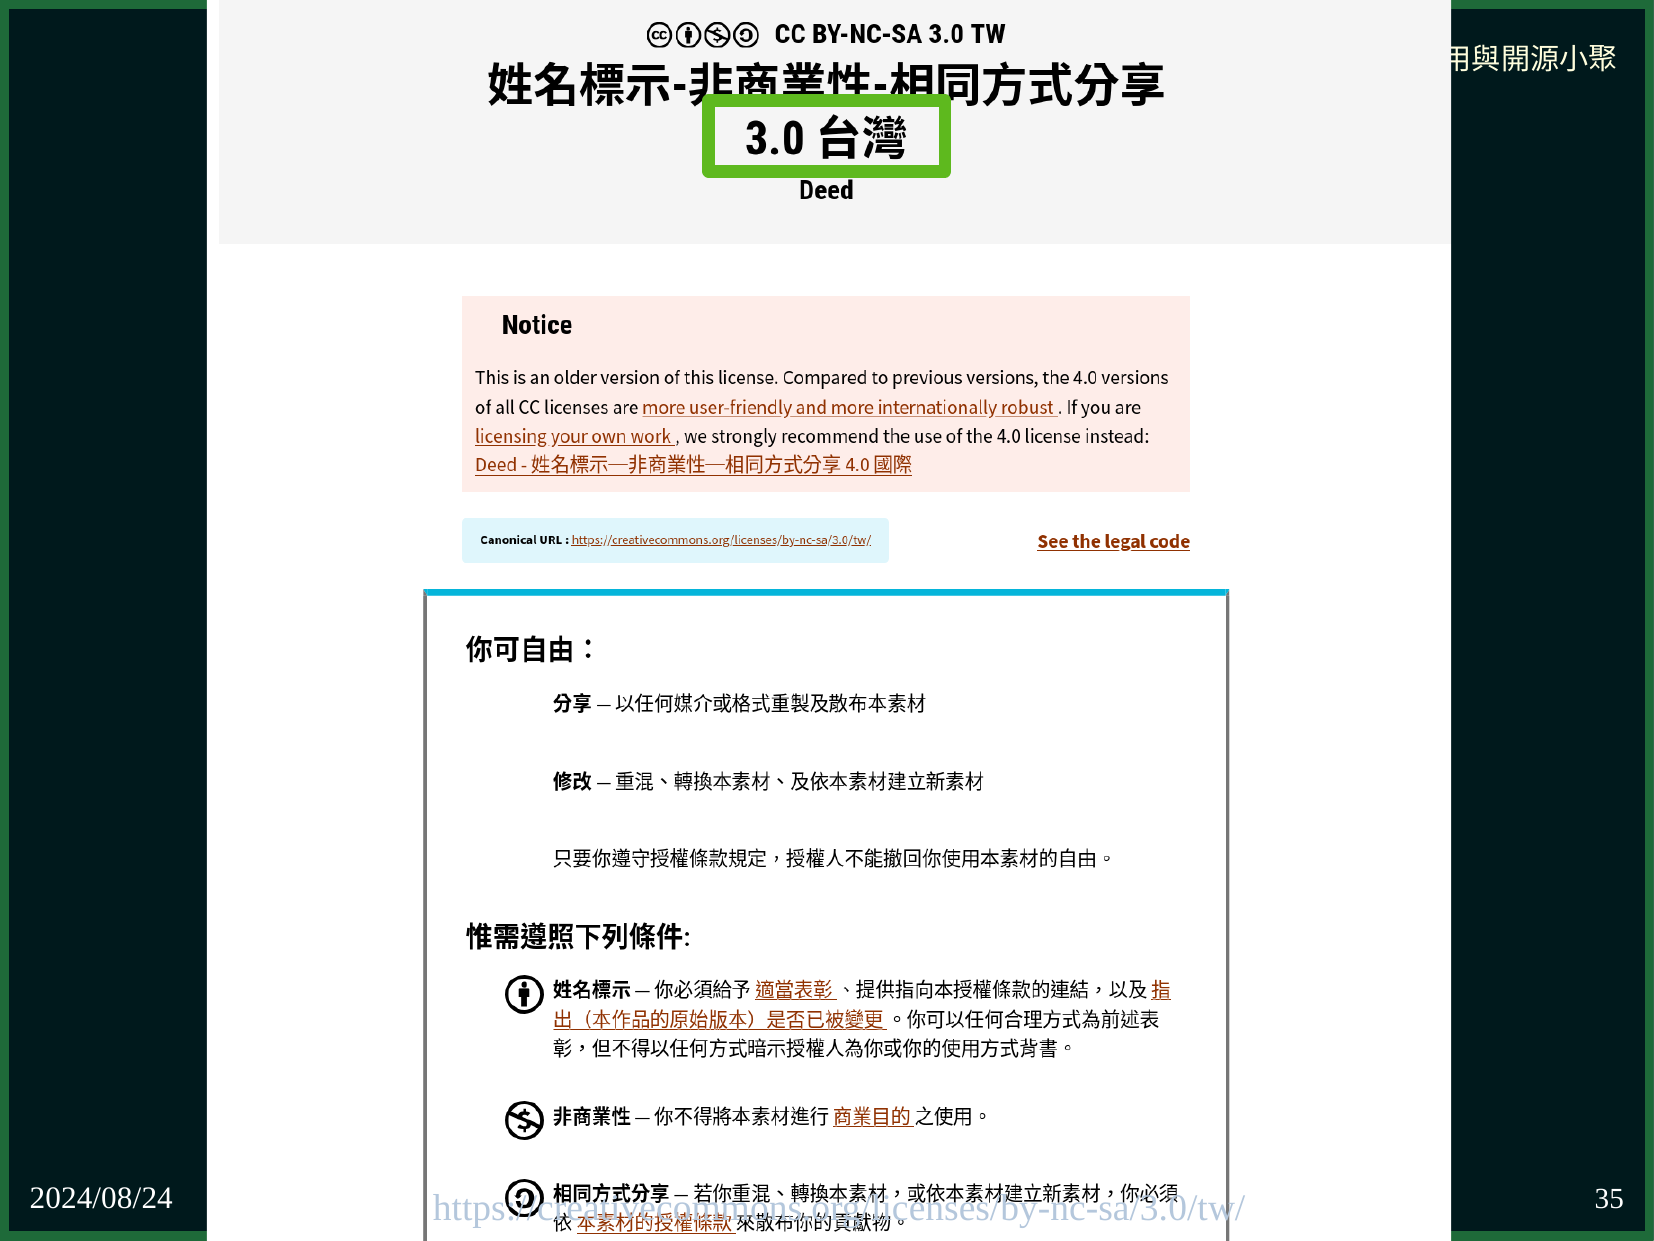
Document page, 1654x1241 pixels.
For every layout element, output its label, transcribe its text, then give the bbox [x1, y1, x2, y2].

picture [206, 0, 1452, 1125]
text_box https://creativecommons.org/licenses/by-nc-sa/3.0/tw/ [76, 1166, 1613, 1241]
text_box [70, 1125, 1607, 1209]
